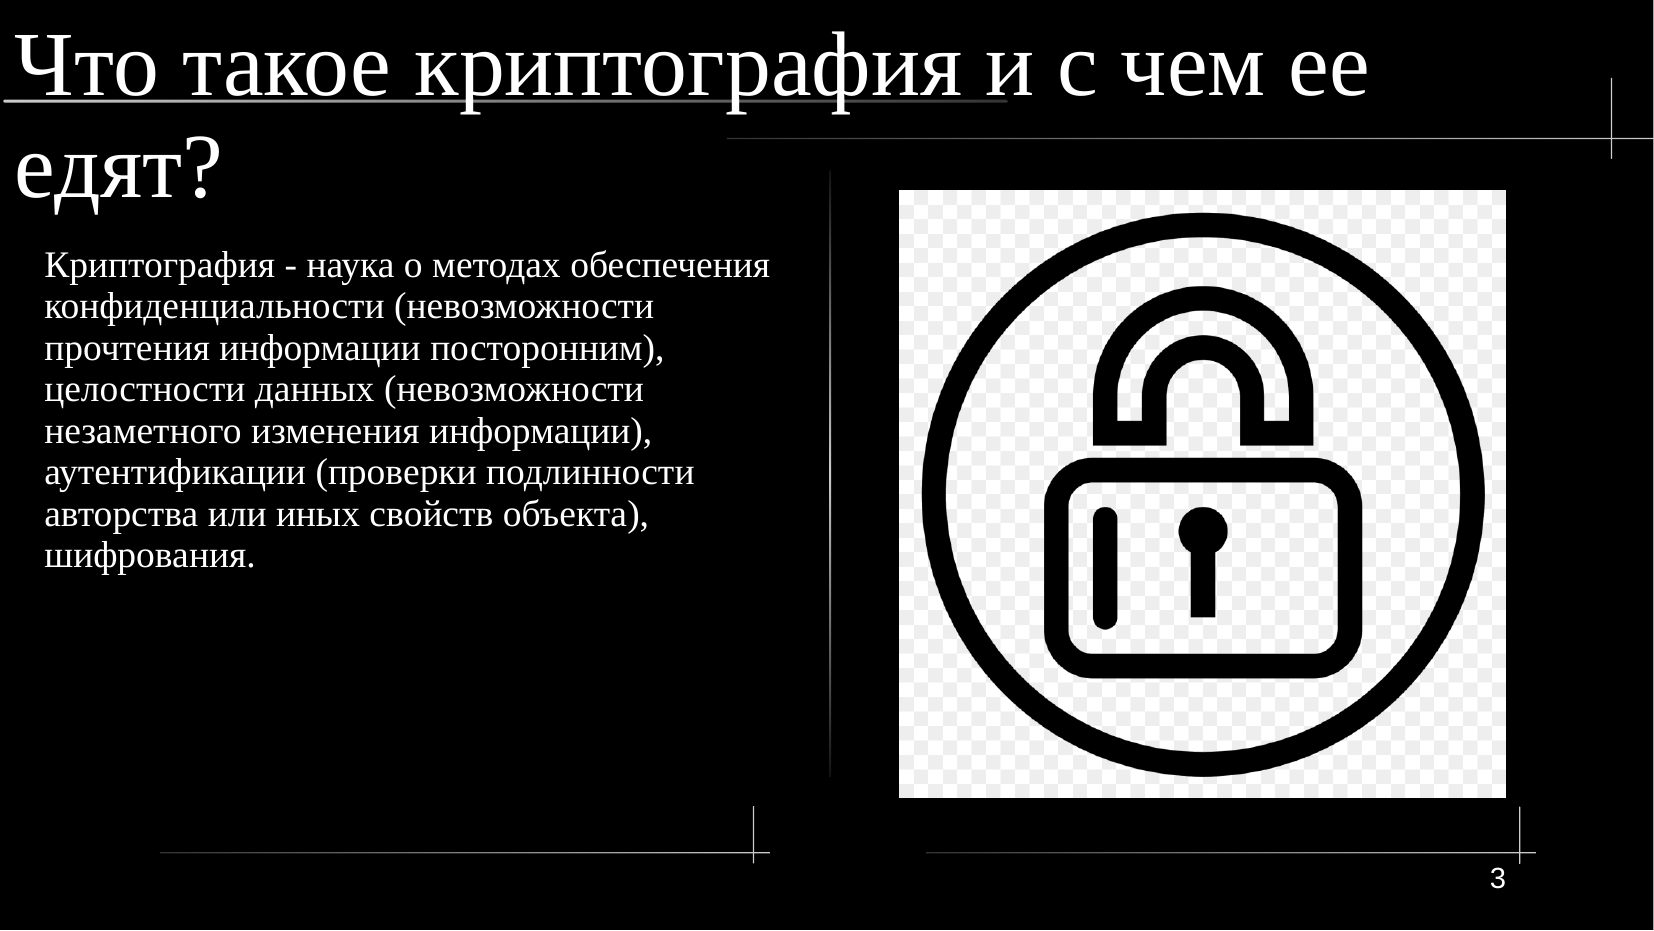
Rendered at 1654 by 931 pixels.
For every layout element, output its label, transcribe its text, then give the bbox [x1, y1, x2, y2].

picture [899, 190, 1506, 798]
text_box Что такое криптография и с чем ее едят? [0, 6, 1595, 266]
text_box Криптография - наука о методах обеспечения конфиденциальности (невозможности прочтения информации посторонним), целостности данных (невозможности незаметного изменения информации), аутентификации (проверки подлинности авторства или иных свойств объекта), шифрования. [29, 236, 798, 827]
